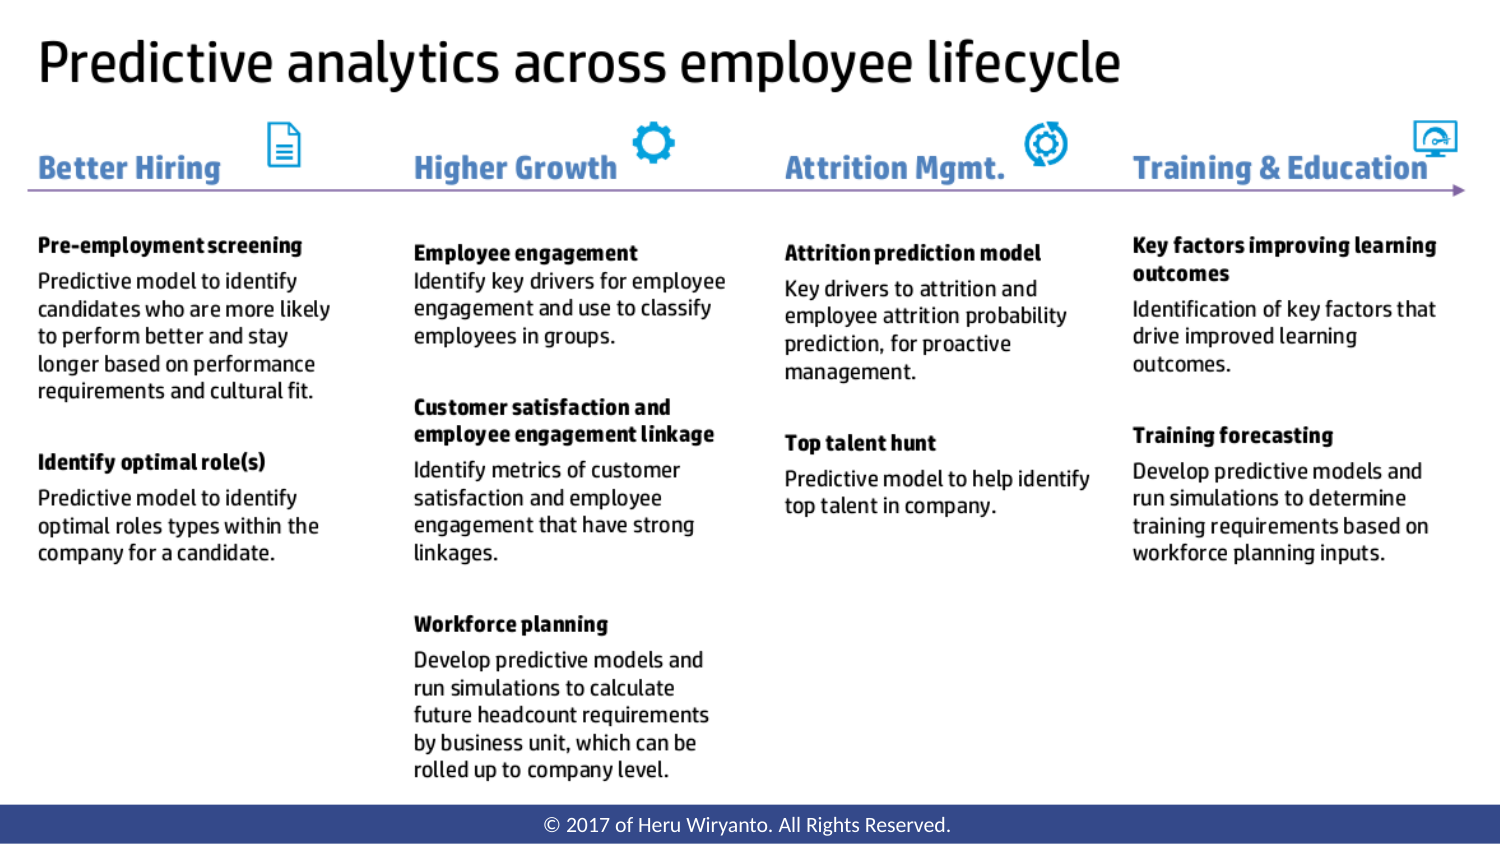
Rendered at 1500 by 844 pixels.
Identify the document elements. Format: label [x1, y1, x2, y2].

picture [20, 18, 1477, 799]
